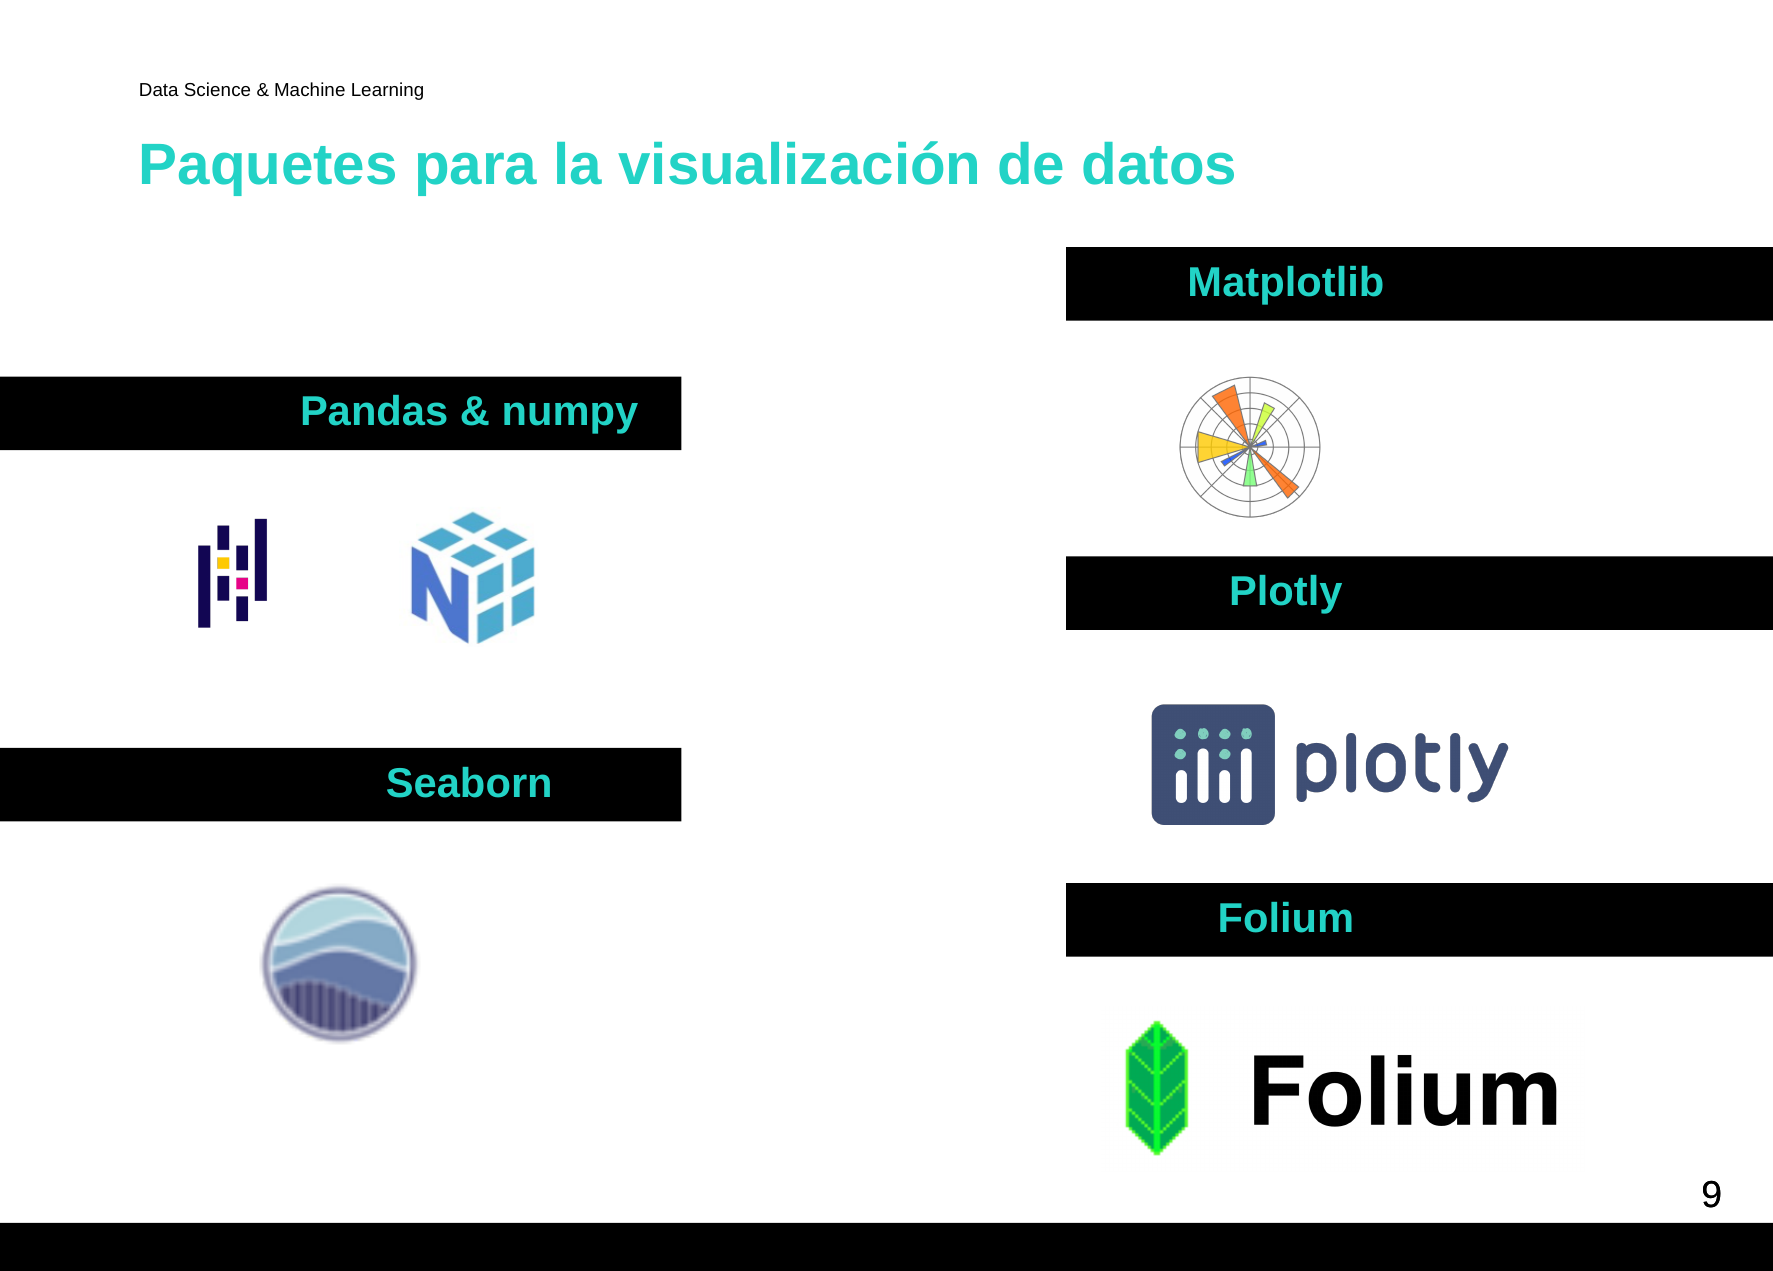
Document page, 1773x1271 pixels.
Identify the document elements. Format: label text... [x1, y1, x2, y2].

text_box [0, 376, 147, 451]
list Plotly [931, 556, 1639, 648]
text_box [1639, 883, 1773, 957]
text_box 1 [1686, 1162, 1756, 1223]
list Matplotlib [931, 247, 1639, 339]
picture [180, 498, 290, 655]
text_box [1639, 247, 1773, 321]
list Pandas & numpy [147, 376, 790, 468]
picture [397, 506, 539, 647]
text_box [0, 747, 147, 822]
picture [1179, 376, 1321, 518]
picture [1101, 586, 1562, 931]
list Data Science & Machine Learning [123, 70, 1562, 116]
list Folium [931, 883, 1639, 975]
text_box [1639, 556, 1773, 630]
list Seaborn [147, 747, 790, 839]
title Paquetes para la visualización de datos [123, 118, 1562, 219]
picture [1101, 1006, 1585, 1172]
picture [258, 882, 424, 1048]
